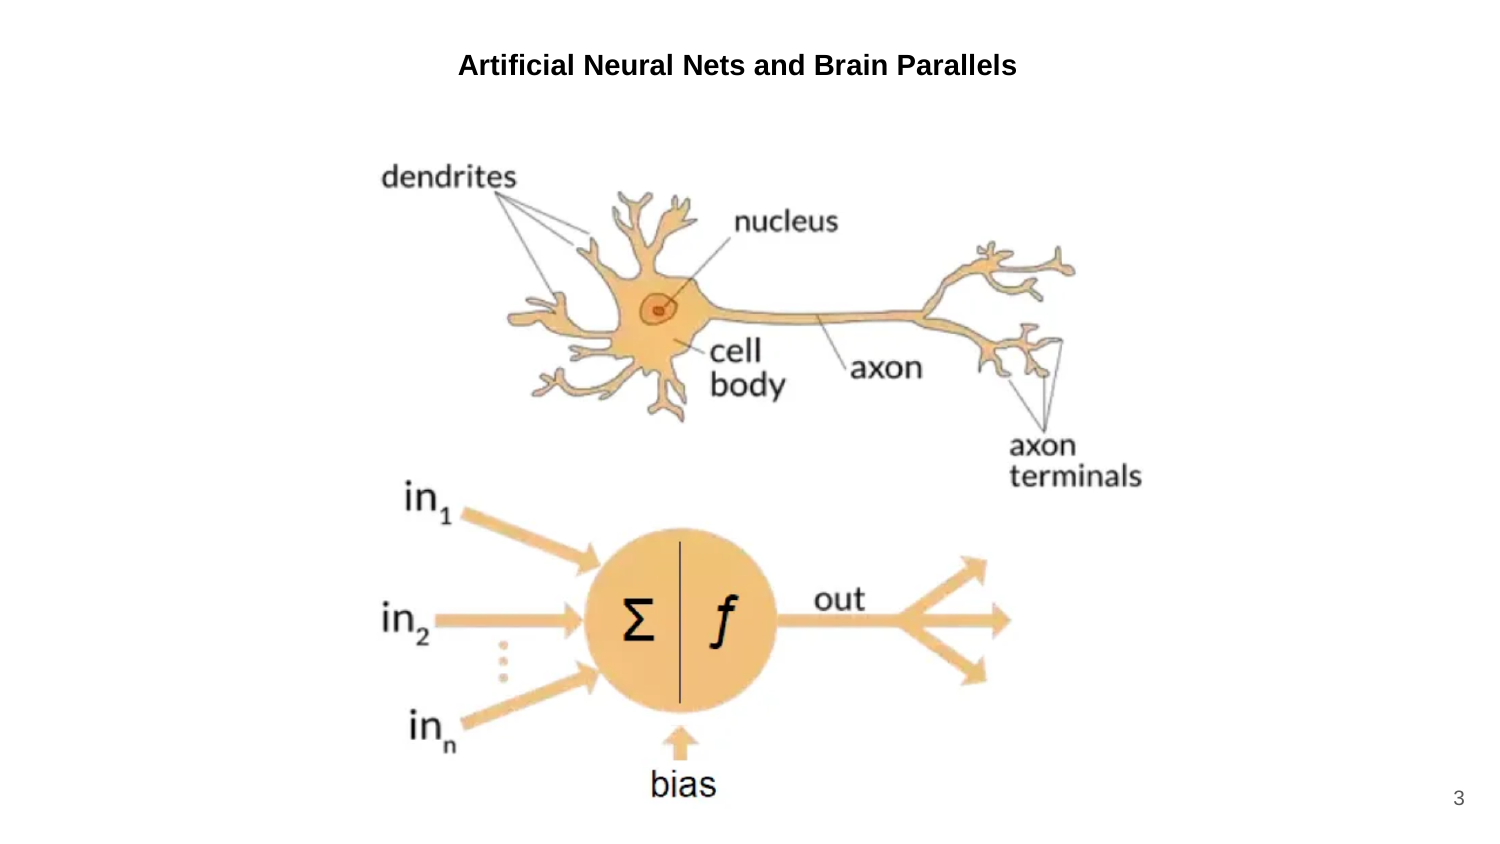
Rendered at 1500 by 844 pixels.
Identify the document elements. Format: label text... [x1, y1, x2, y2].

slide_number <number> [1389, 764, 1480, 830]
picture [366, 150, 1148, 810]
text_box Artificial Neural Nets and Brain Parallels [442, 30, 1043, 101]
